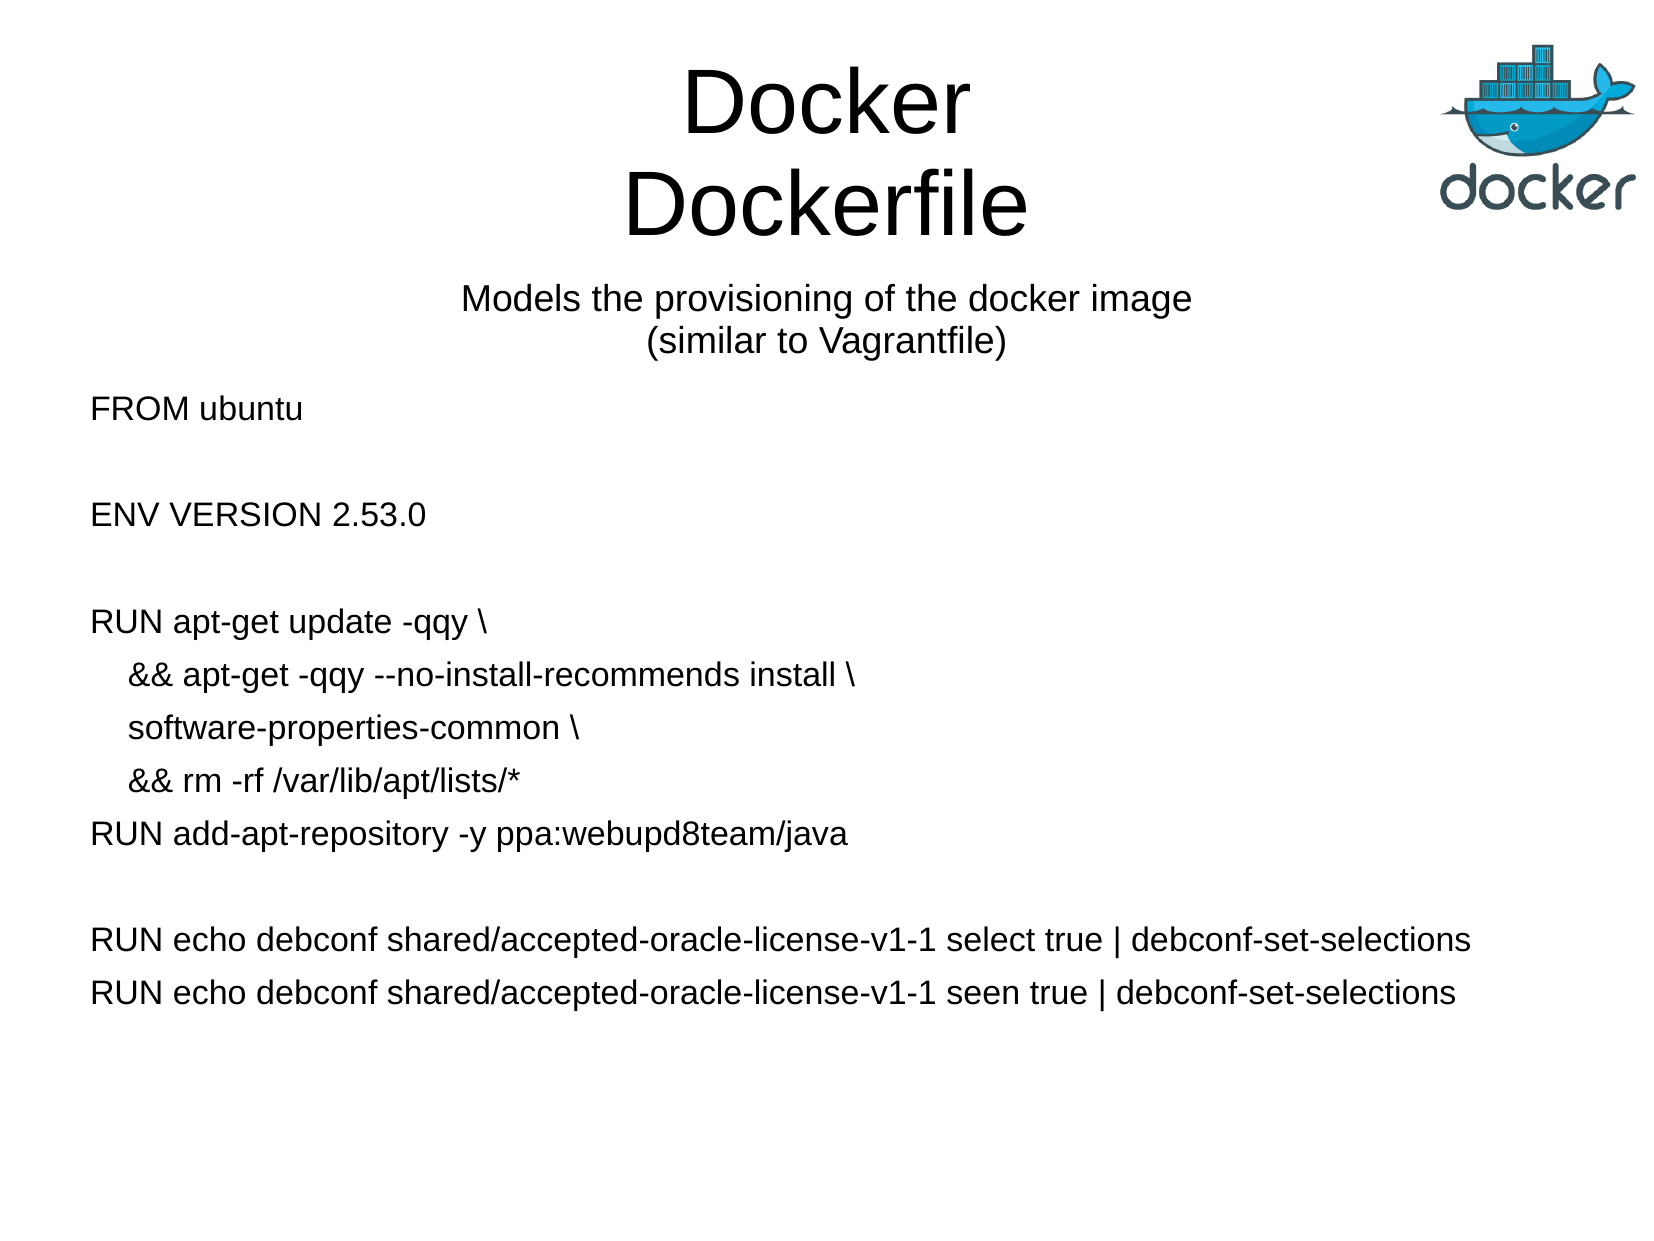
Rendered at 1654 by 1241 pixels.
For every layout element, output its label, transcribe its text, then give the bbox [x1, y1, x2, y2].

list FROM ubuntu ENV VERSION 2.53.0 RUN apt-get update -qqy \ && apt-get -qqy --no-install-recommends install \ software-properties-common \ && rm -rf /var/lib/apt/lists/* RUN add-apt-repository -y ppa:webupd8team/java RUN echo debconf shared/accepted-oracle-license-v1-1 select true | debconf-set-selections RUN echo debconf shared/accepted-oracle-license-v1-1 seen true | debconf-set-selections [90, 390, 1561, 1036]
text_box Models the provisioning of the docker image (similar to Vagrantfile) [369, 270, 1285, 369]
picture [1440, 44, 1636, 210]
title Docker Dockerfile [82, 49, 1571, 257]
